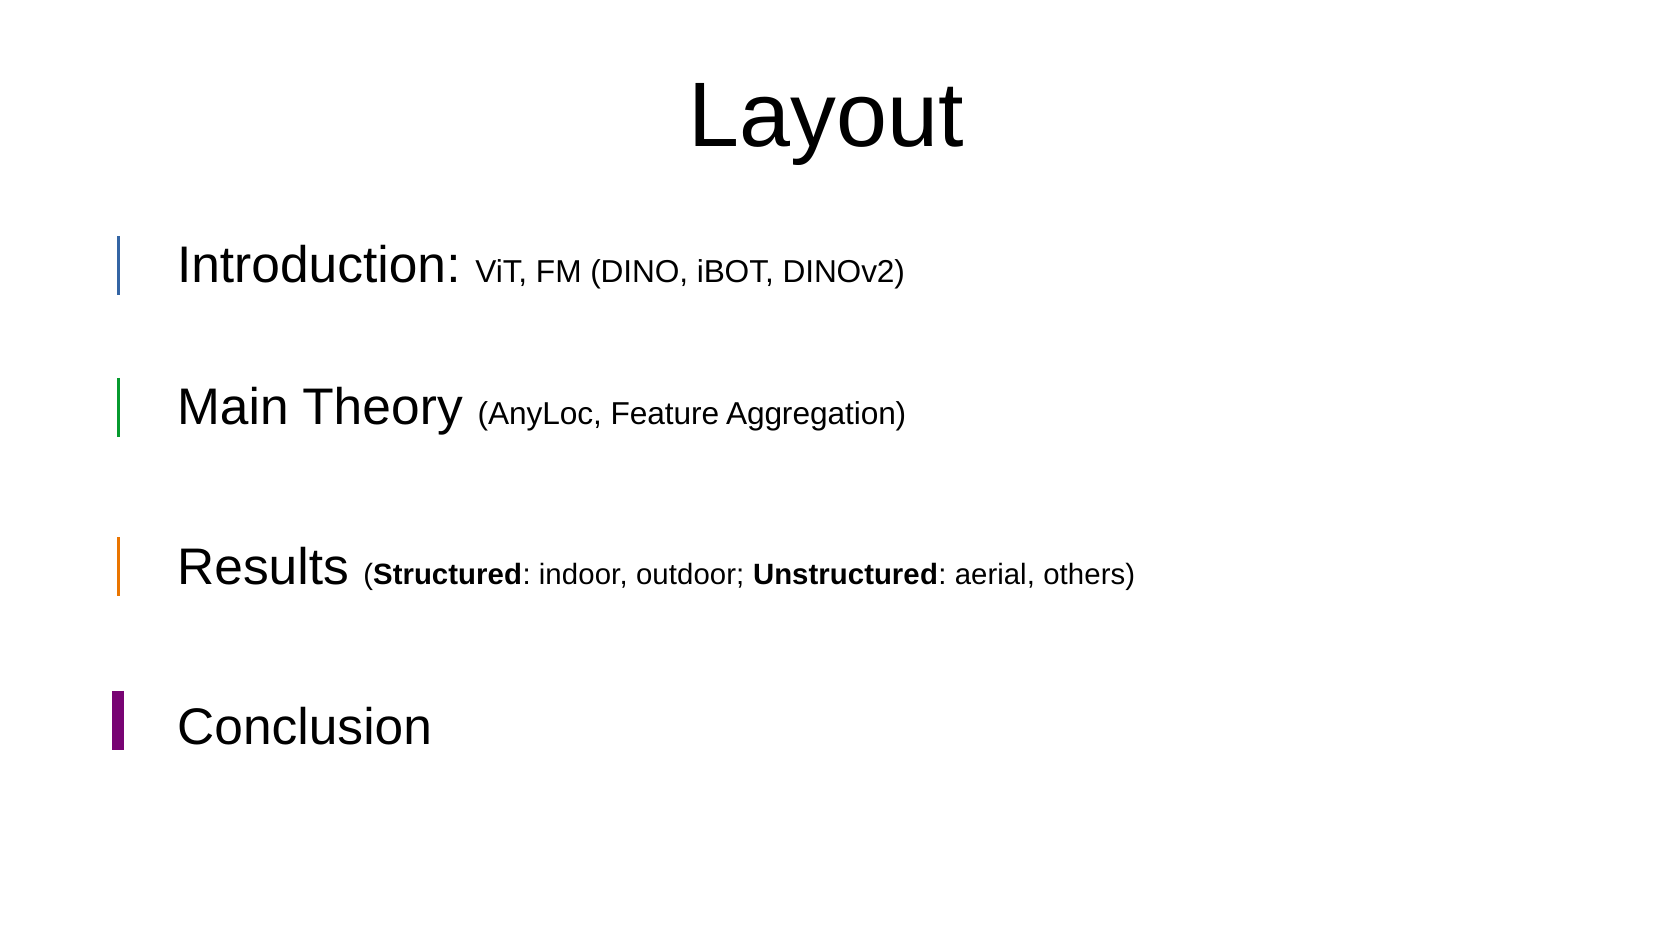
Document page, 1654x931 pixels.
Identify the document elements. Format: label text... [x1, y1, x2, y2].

title Layout [82, 37, 1571, 193]
list Introduction: ViT, FM (DINO, iBOT, DINOv2) Main Theory (AnyLoc, Feature Aggregation) Results (Structured: indoor, outdoor; Unstructured: aerial, others) Conclusion [177, 236, 1571, 758]
